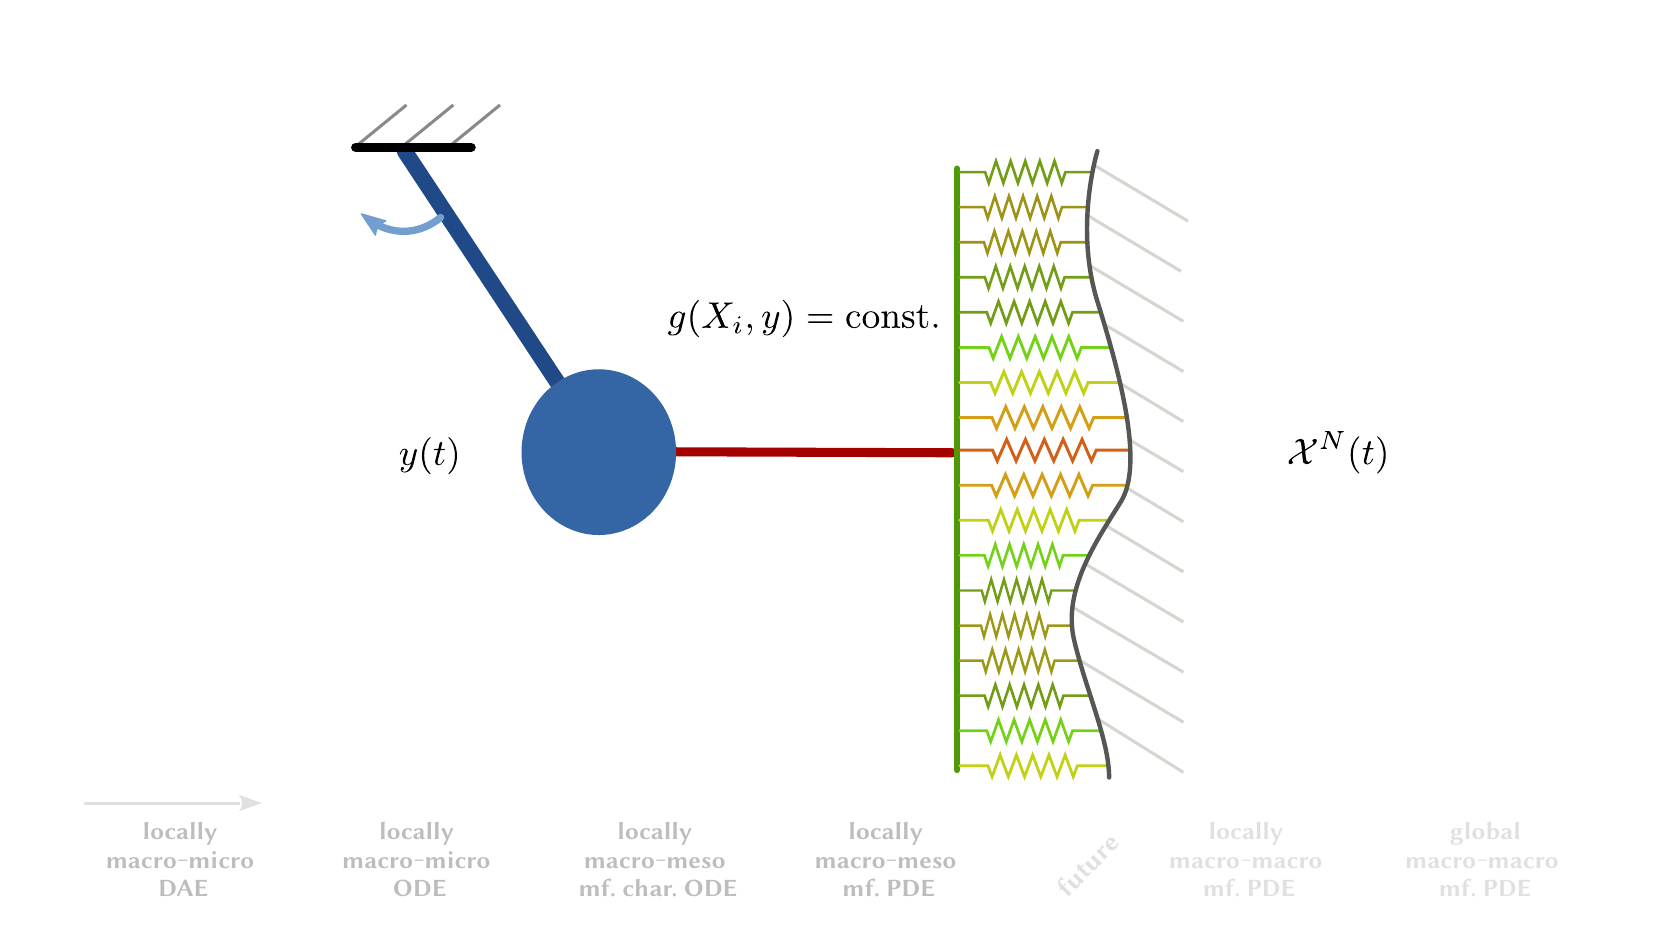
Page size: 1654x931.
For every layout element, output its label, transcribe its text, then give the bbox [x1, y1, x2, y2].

text_box [1362, 440, 1374, 465]
text_box global macro‒macro mf. PDE [1390, 809, 1581, 916]
text_box [667, 311, 686, 336]
text_box [881, 311, 901, 328]
text_box [399, 448, 417, 473]
text_box [1320, 431, 1344, 449]
text_box [1377, 436, 1386, 474]
text_box locally macro‒macro mf. PDE [1154, 809, 1345, 916]
text_box [433, 441, 446, 466]
text_box future [1034, 811, 1142, 919]
text_box locally macro‒micro ODE [327, 809, 515, 916]
text_box [421, 437, 431, 475]
text_box [702, 302, 733, 328]
text_box [862, 311, 880, 329]
text_box locally macro‒micro DAE [91, 809, 279, 916]
text_box locally macro‒meso mf. char. ODE [563, 809, 753, 916]
text_box locally macro‒meso mf. PDE [799, 809, 988, 916]
text_box [747, 323, 753, 336]
text_box [1288, 438, 1317, 465]
text_box [762, 311, 780, 336]
picture [262, 90, 1270, 804]
text_box [782, 299, 792, 338]
text_box [846, 311, 861, 329]
text_box [448, 437, 457, 475]
text_box [733, 322, 742, 334]
text_box [1350, 436, 1360, 474]
text_box [916, 305, 929, 329]
text_box [690, 299, 700, 338]
text_box [902, 311, 915, 329]
